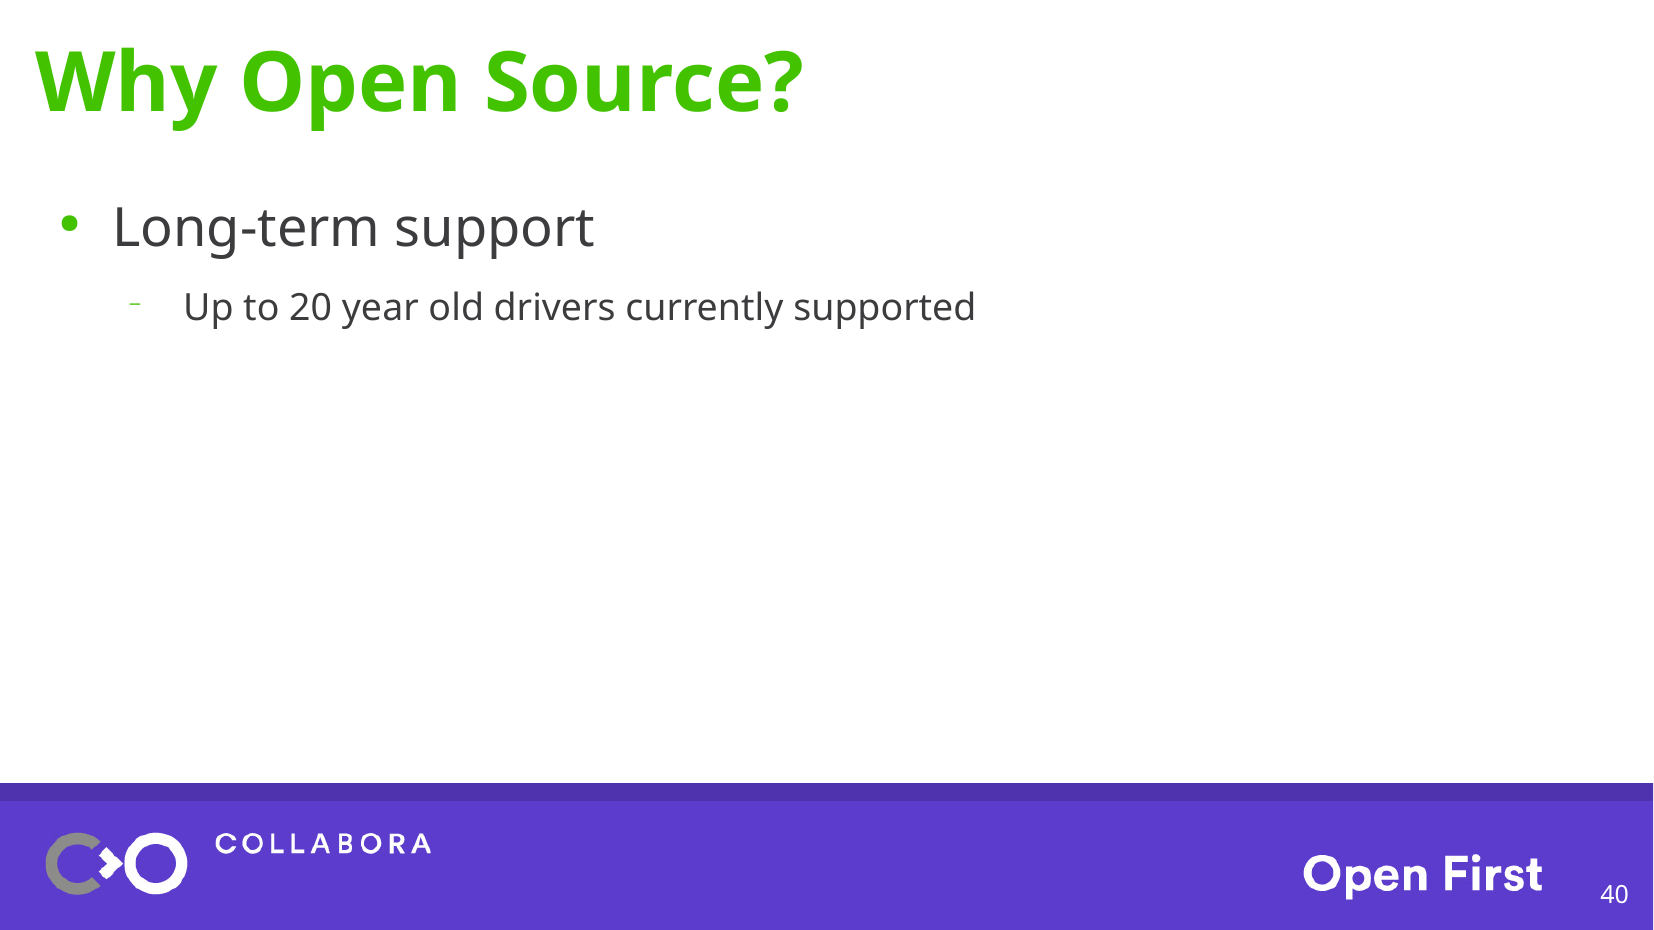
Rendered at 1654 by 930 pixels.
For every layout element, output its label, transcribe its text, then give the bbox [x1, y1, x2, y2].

list Long-term support Up to 20 year old drivers currently supported [41, 160, 1613, 804]
picture [0, 0, 1654, 930]
title Why Open Source? [35, 28, 1608, 192]
